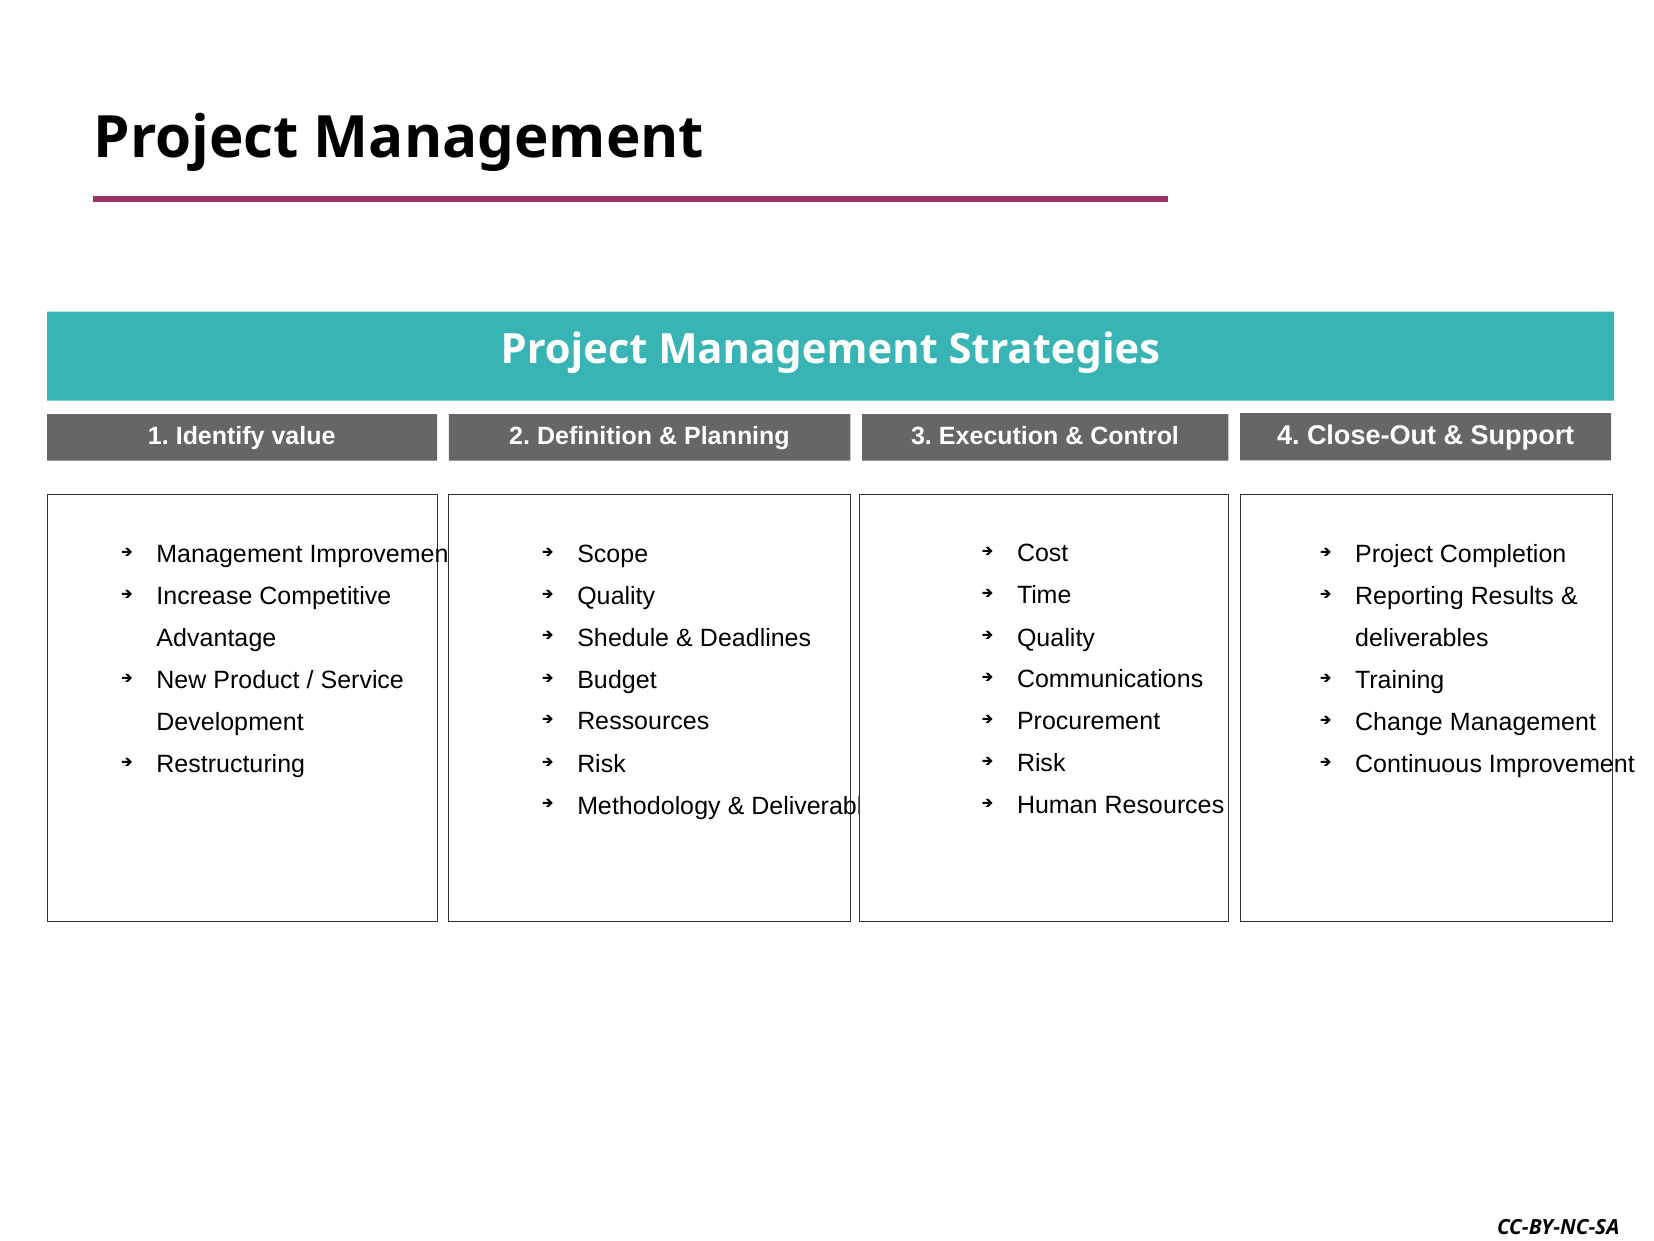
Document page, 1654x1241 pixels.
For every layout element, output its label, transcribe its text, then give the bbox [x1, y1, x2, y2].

text_box Management Improvement Increase Competitive Advantage New Product / Service Development Restructuring [63, 596, 395, 792]
text_box Cost Time Quality Communications Procurement Risk Human Resources [924, 646, 1125, 824]
text_box [859, 494, 1229, 922]
text_box [448, 494, 851, 922]
text_box [47, 494, 438, 922]
text_box [846, 802, 851, 813]
text_box [1240, 494, 1613, 922]
text_box 4. Close-Out & Support [1240, 413, 1612, 461]
text_box Project Management Strategies [47, 311, 1615, 401]
text_box 3. Execution & Control [862, 414, 1229, 461]
text_box Scope Quality Shedule & Deadlines Budget Ressources Risk Methodology & Deliverables [484, 574, 795, 770]
text_box 1. Identify value [47, 414, 438, 461]
text_box Project Completion Reporting Results & deliverables Training Change Management Continuous Improvement [1262, 575, 1573, 771]
title Project Management [93, 31, 1570, 239]
text_box CC-BY-NC-SA [1482, 1204, 1654, 1241]
text_box 2. Definition & Planning [448, 414, 851, 461]
